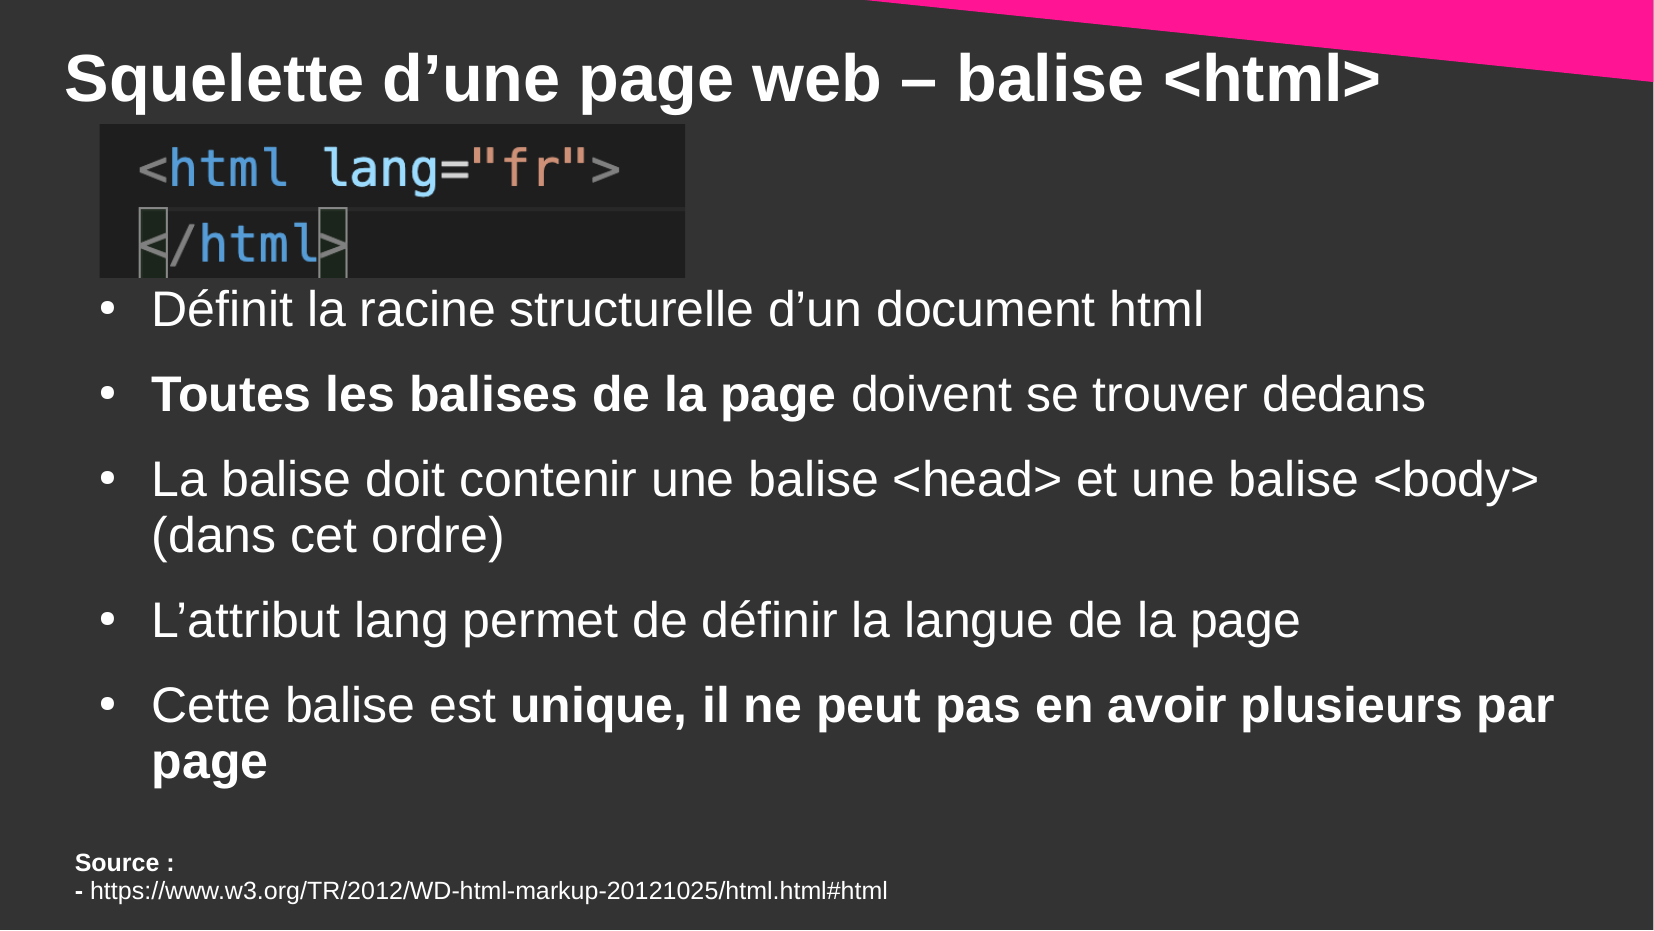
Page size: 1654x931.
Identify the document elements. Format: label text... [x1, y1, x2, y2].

list Définit la racine structurelle d’un document html Toutes les balises de la page doivent se trouver dedans La balise doit contenir une balise <head> et une balise <body> (dans cet ordre) L’attribut lang permet de définir la langue de la page Cette balise est unique, il ne peut pas en avoir plusieurs par page [80, 281, 1635, 827]
title Squelette d’une page web – balise <html> [64, 40, 1553, 125]
text_box [864, 0, 1654, 83]
text_box Source : - https://www.w3.org/TR/2012/WD-html-markup-20121025/html.html#html [59, 841, 1546, 931]
picture [99, 124, 686, 278]
